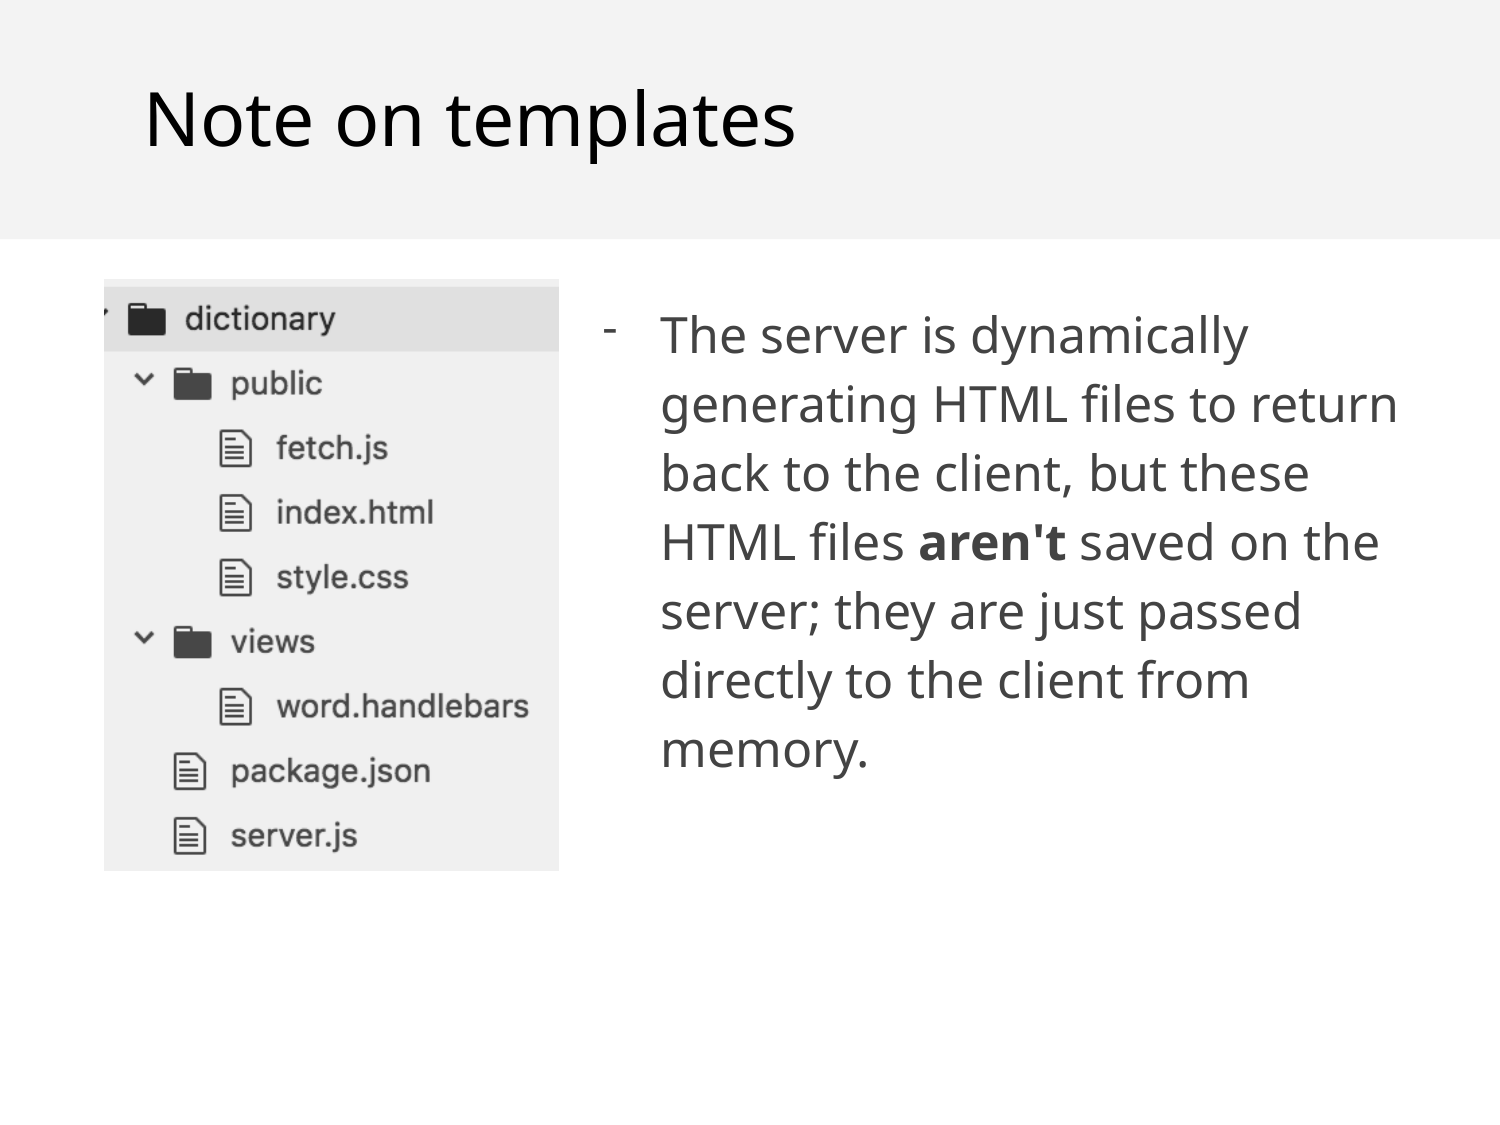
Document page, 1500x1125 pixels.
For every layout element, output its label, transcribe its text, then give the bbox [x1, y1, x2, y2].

list The server is dynamically generating HTML files to return back to the client, but these HTML files aren't saved on the server; they are just passed directly to the client from memory. [570, 279, 1447, 1027]
title Note on templates [128, 56, 1372, 183]
picture [104, 279, 559, 871]
